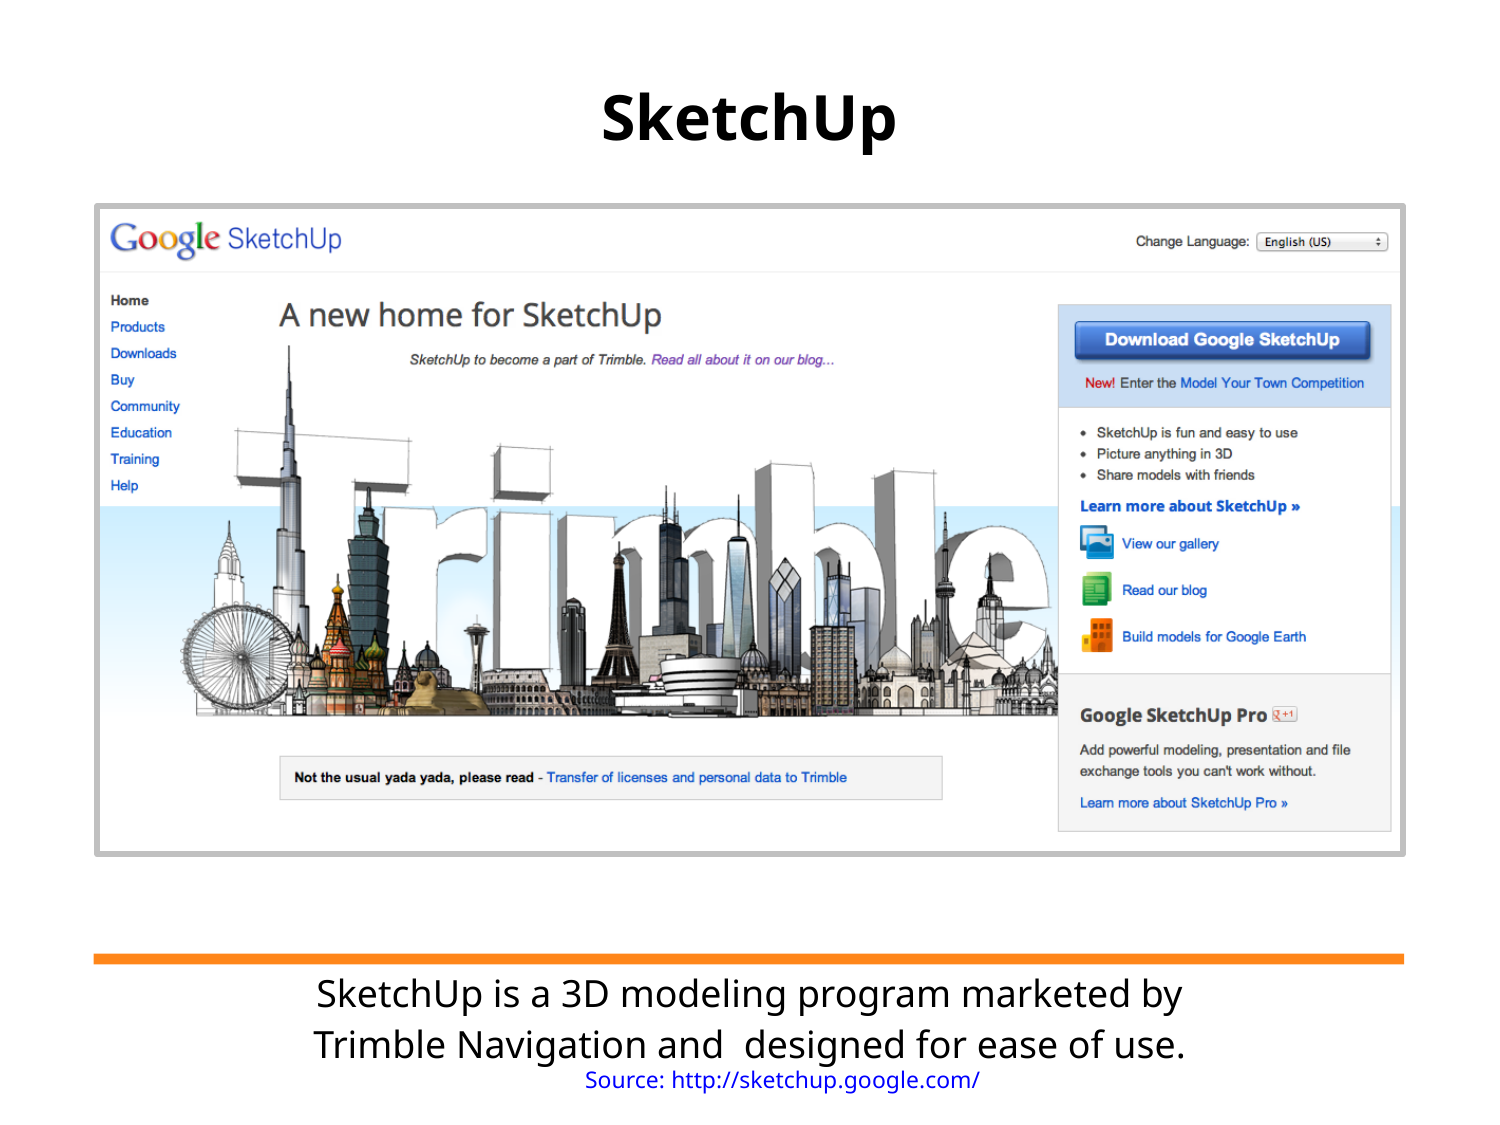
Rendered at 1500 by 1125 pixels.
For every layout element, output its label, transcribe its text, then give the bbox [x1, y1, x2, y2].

text_box SketchUp is a 3D modeling program marketed by Trimble Navigation and designed for ease of use. [231, 960, 1269, 1064]
title SketchUp [75, 44, 1426, 188]
picture [0, 0, 1500, 1125]
text_box Source: http://sketchup.google.com/ [570, 1056, 930, 1098]
